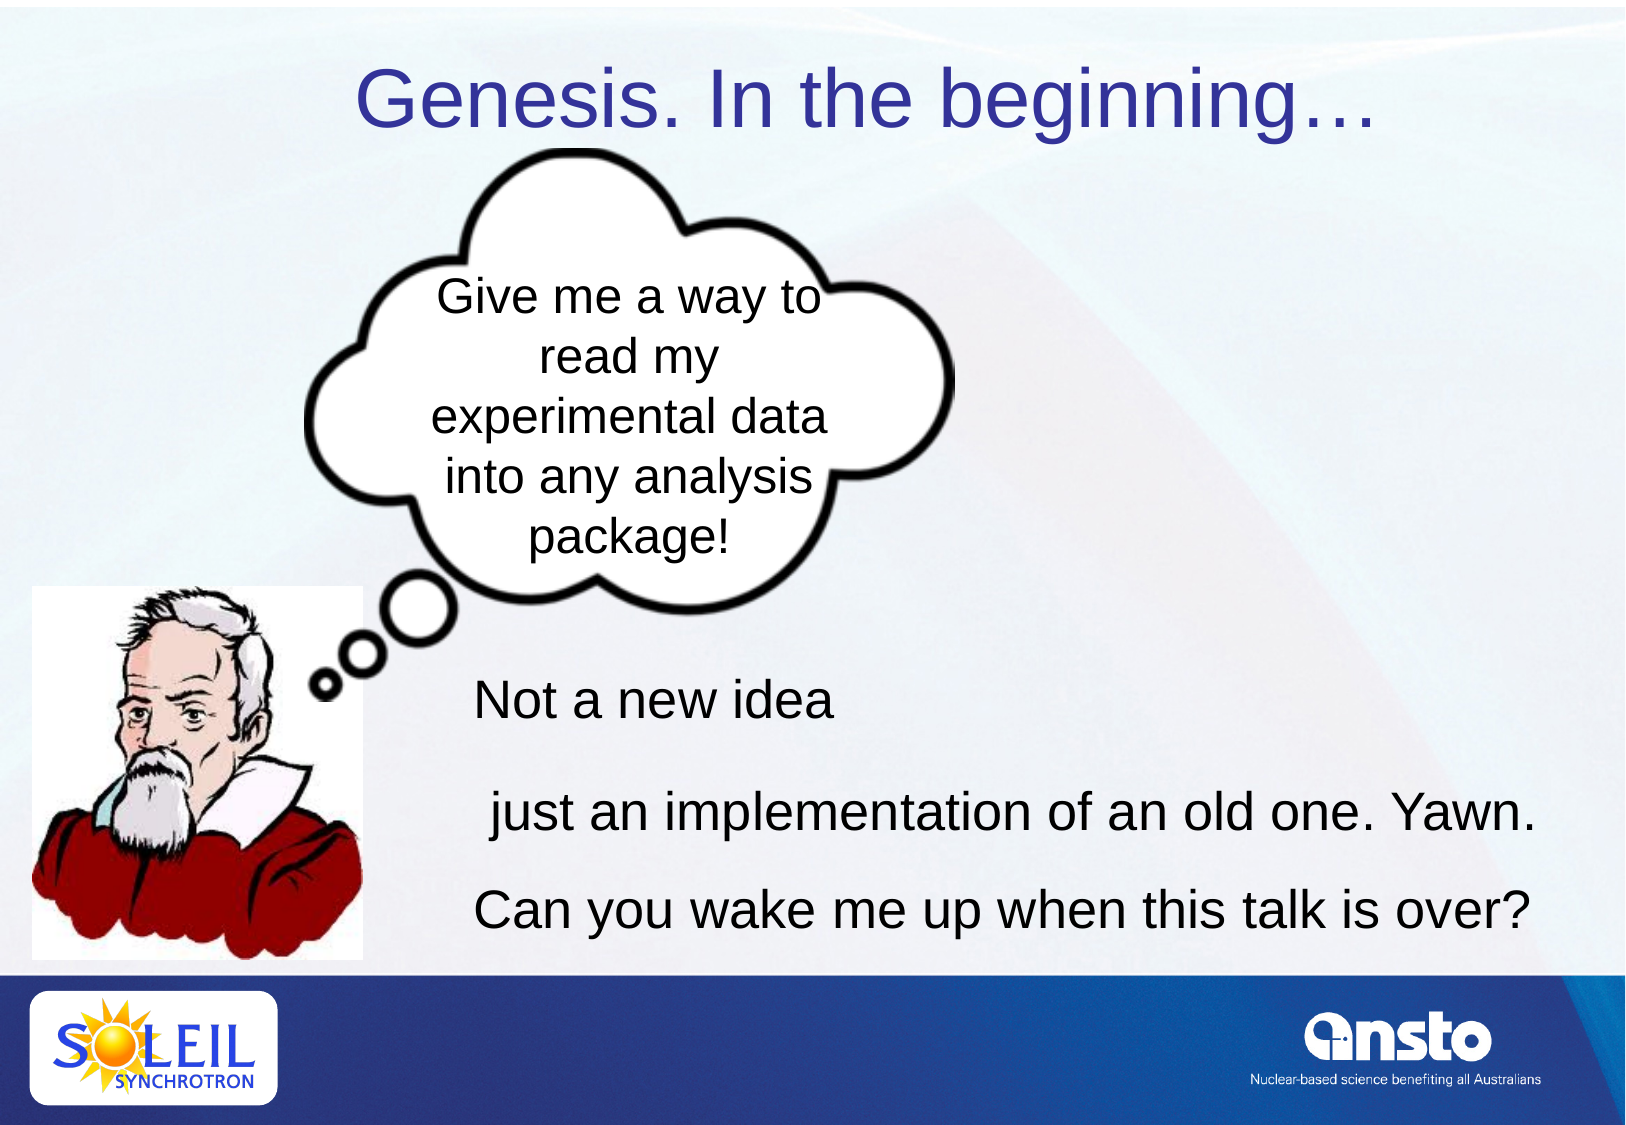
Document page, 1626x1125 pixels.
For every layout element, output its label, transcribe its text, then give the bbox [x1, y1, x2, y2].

picture [0, 7, 1626, 1125]
text_box Give me a way to read my experimental data into any analysis package! [398, 255, 860, 571]
list Not a new idea just an implementation of an old one. Yawn. Can you wake me up when this talk is over? [458, 624, 1626, 947]
title Genesis. In the beginning… [340, 0, 1549, 188]
